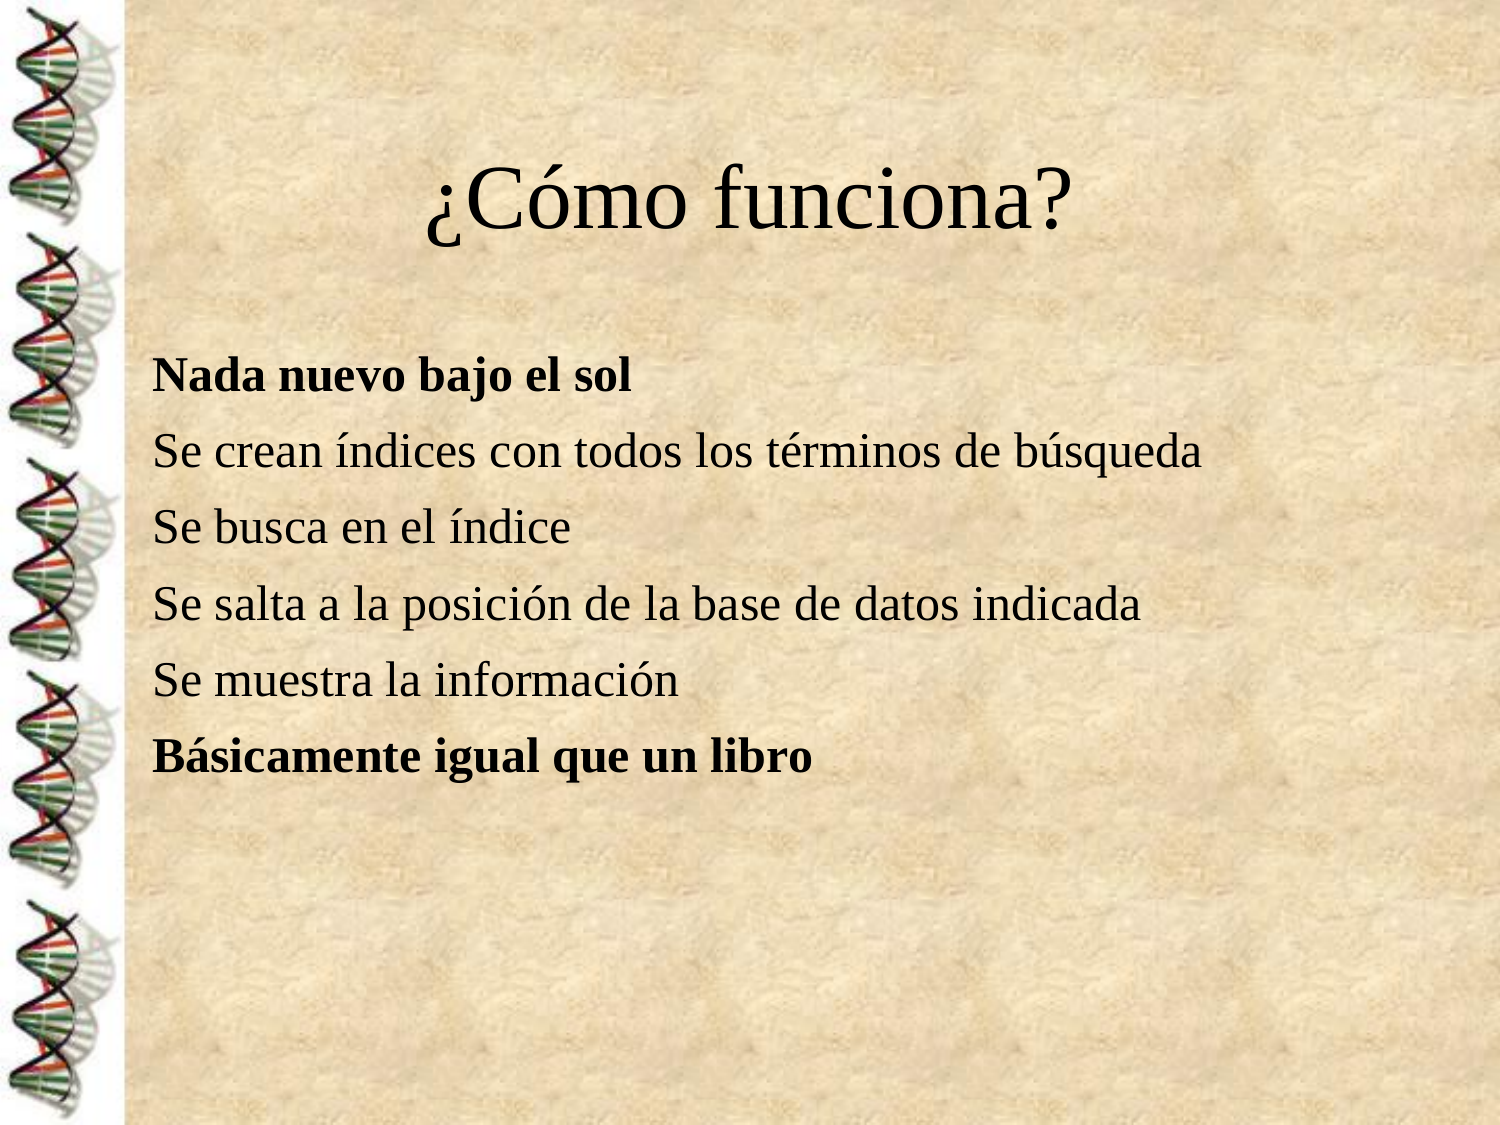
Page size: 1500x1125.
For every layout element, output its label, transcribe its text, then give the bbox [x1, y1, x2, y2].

title ¿Cómo funciona? [112, 99, 1388, 288]
list Nada nuevo bajo el sol Se crean índices con todos los términos de búsqueda Se busca en el índice Se salta a la posición de la base de datos indicada Se muestra la información Básicamente igual que un libro [137, 334, 1450, 1073]
picture [0, 0, 1500, 1125]
